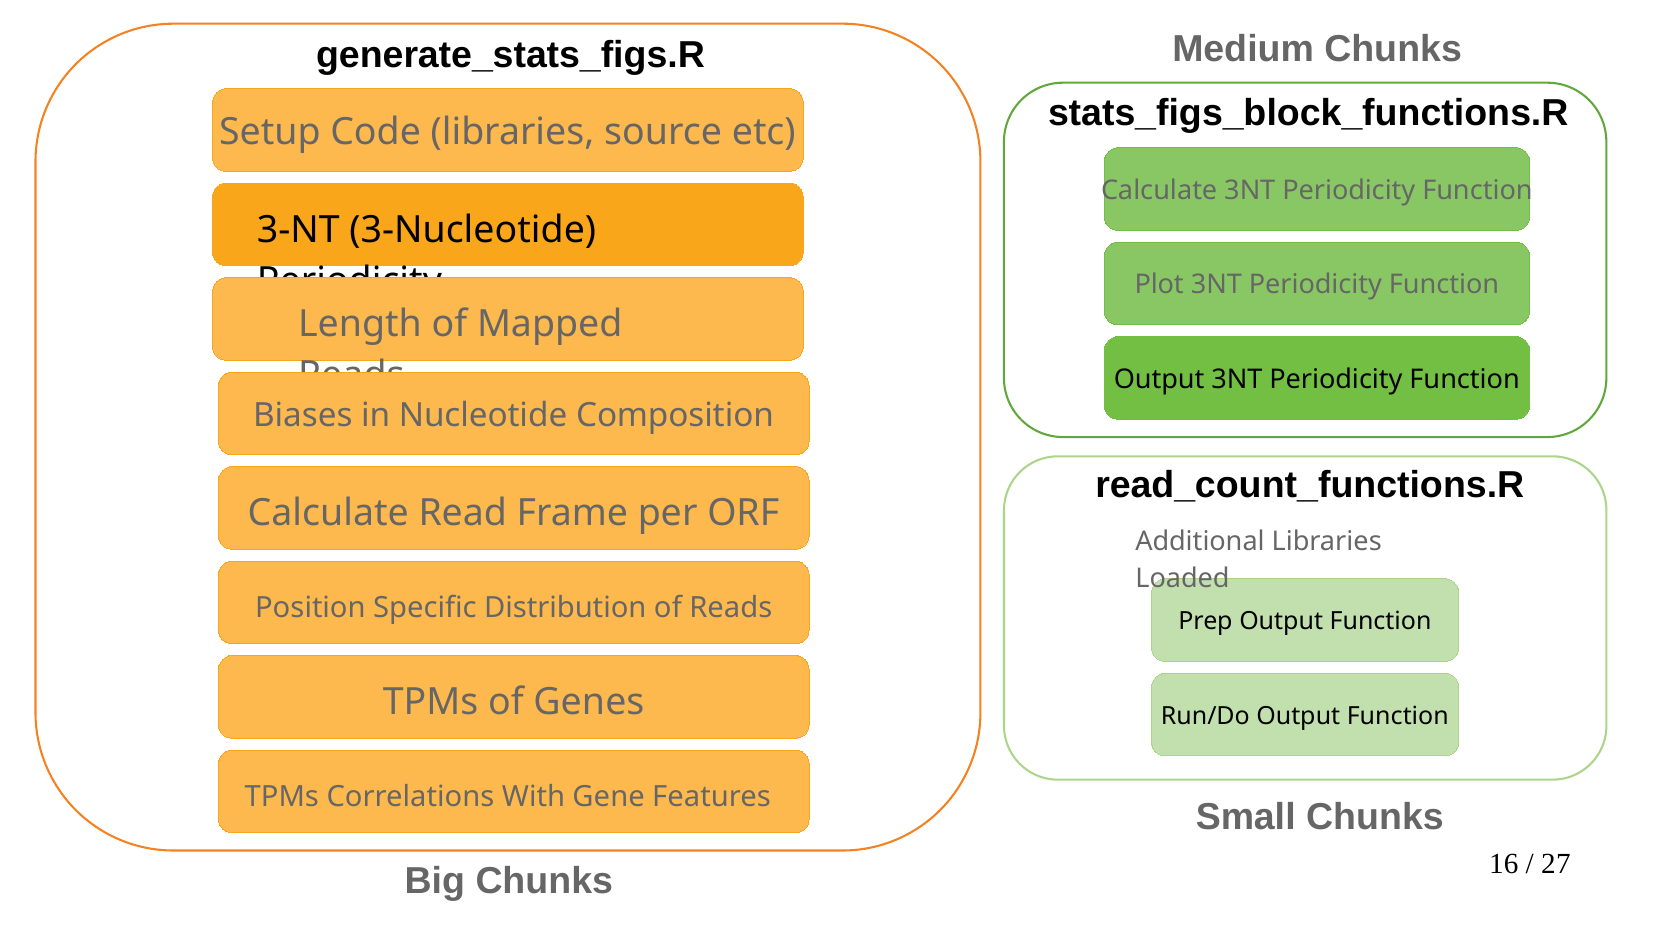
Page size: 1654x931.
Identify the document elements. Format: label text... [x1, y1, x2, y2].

text_box stats_figs_block_functions.R [1033, 84, 1595, 142]
text_box read_count_functions.R [1080, 458, 1554, 514]
text_box 3-NT (3-Nucleotide) Periodicity [242, 194, 798, 252]
text_box Calculate Read Frame per ORF [230, 478, 798, 536]
text_box Position Specific Distribution of Reads [230, 578, 798, 627]
text_box TPMs of Genes [230, 667, 798, 725]
text_box Setup Code (libraries, source etc) [212, 88, 804, 172]
text_box generate_stats_figs.R [301, 25, 727, 83]
text_box Output 3NT Periodicity Function [1104, 336, 1530, 420]
text_box [218, 561, 810, 644]
text_box TPMs Correlations With Gene Features [224, 767, 792, 816]
text_box [218, 655, 810, 739]
text_box Prep Output Function [1151, 578, 1459, 662]
text_box Run/Do Output Function [1151, 673, 1459, 756]
text_box Calculate 3NT Periodicity Function [1104, 147, 1530, 231]
text_box Biases in Nucleotide Composition [230, 383, 798, 436]
text_box [218, 466, 810, 550]
text_box Small Chunks [1181, 787, 1465, 845]
text_box [212, 277, 804, 361]
text_box [218, 372, 810, 455]
text_box Plot 3NT Periodicity Function [1104, 242, 1530, 325]
text_box Additional Libraries Loaded [1120, 514, 1489, 562]
text_box Length of Mapped Reads [283, 289, 742, 347]
text_box Big Chunks [389, 852, 632, 910]
text_box [218, 750, 810, 833]
text_box Medium Chunks [1157, 19, 1489, 77]
text_box [212, 183, 804, 266]
